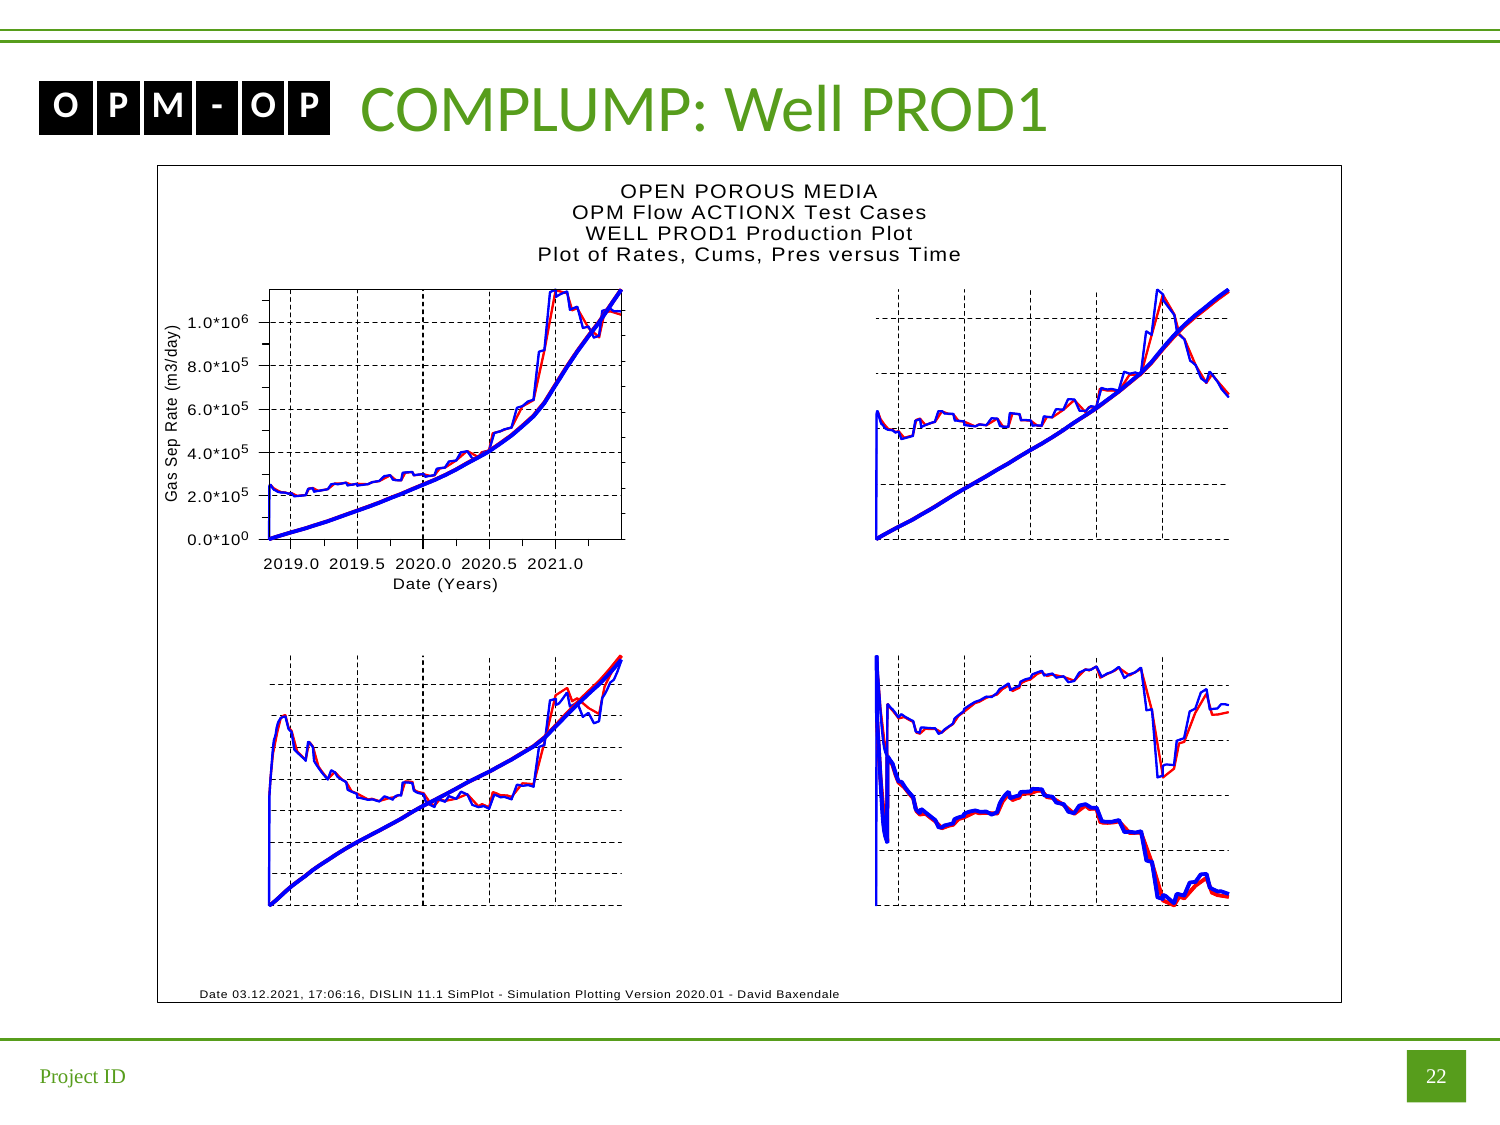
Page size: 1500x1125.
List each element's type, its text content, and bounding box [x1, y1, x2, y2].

picture [157, 165, 1343, 1004]
title COMPLUMP: Well PROD1 [360, 77, 1425, 153]
